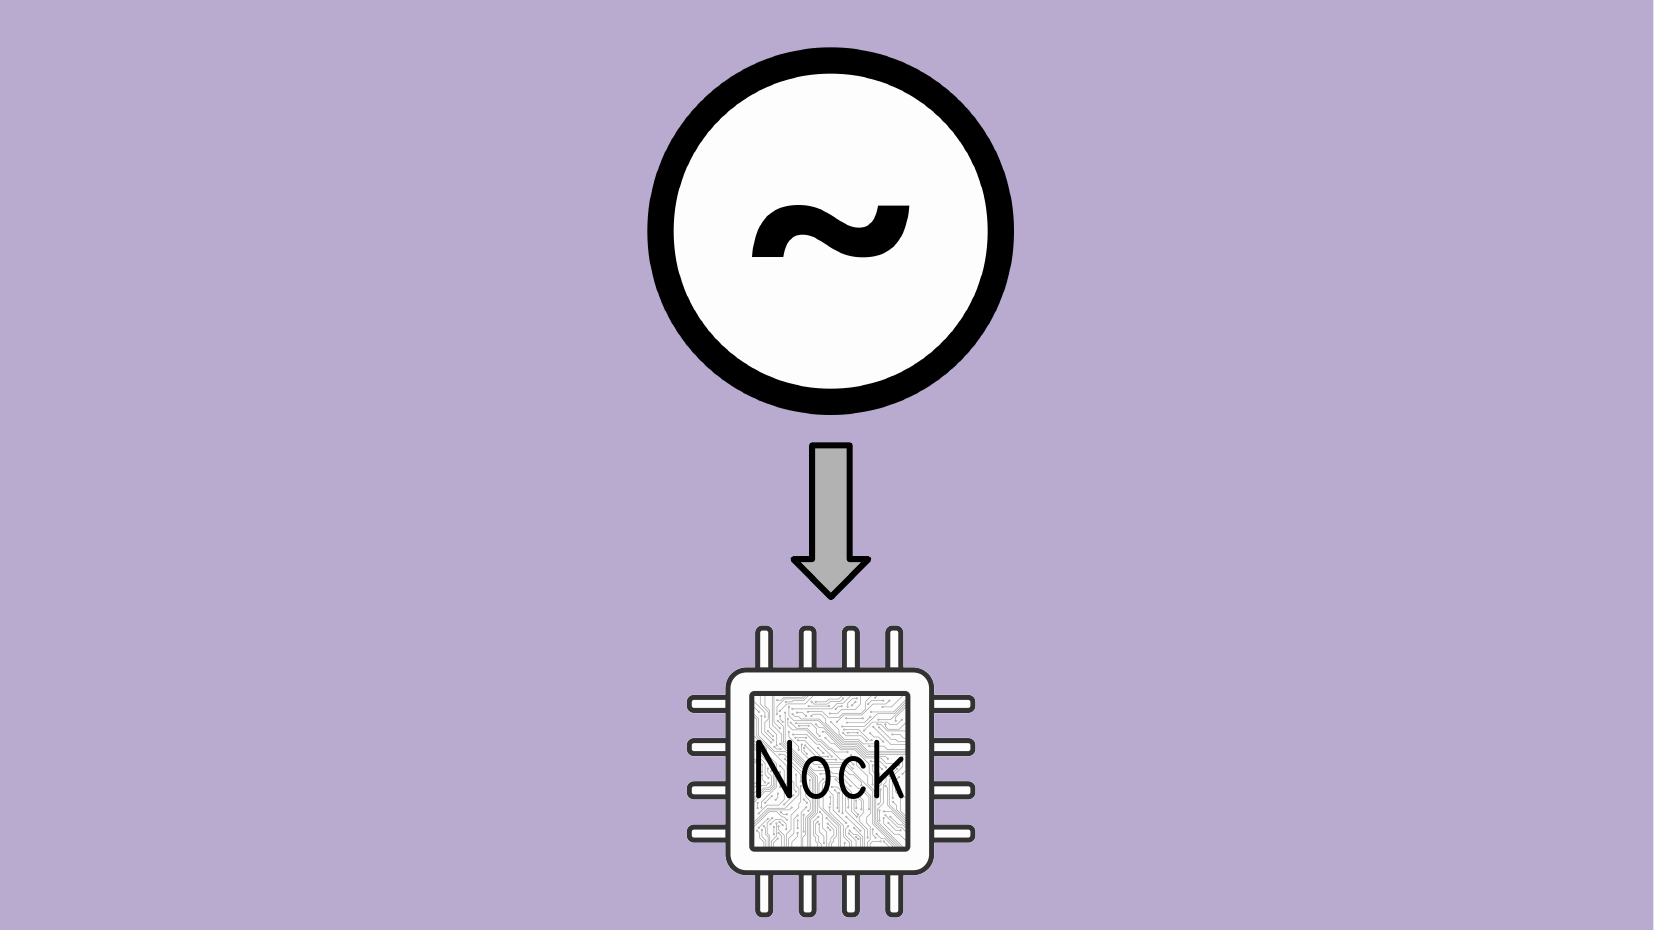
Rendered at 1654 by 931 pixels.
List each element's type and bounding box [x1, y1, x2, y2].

picture [686, 625, 976, 919]
text_box [793, 445, 869, 598]
picture [621, 21, 1040, 441]
